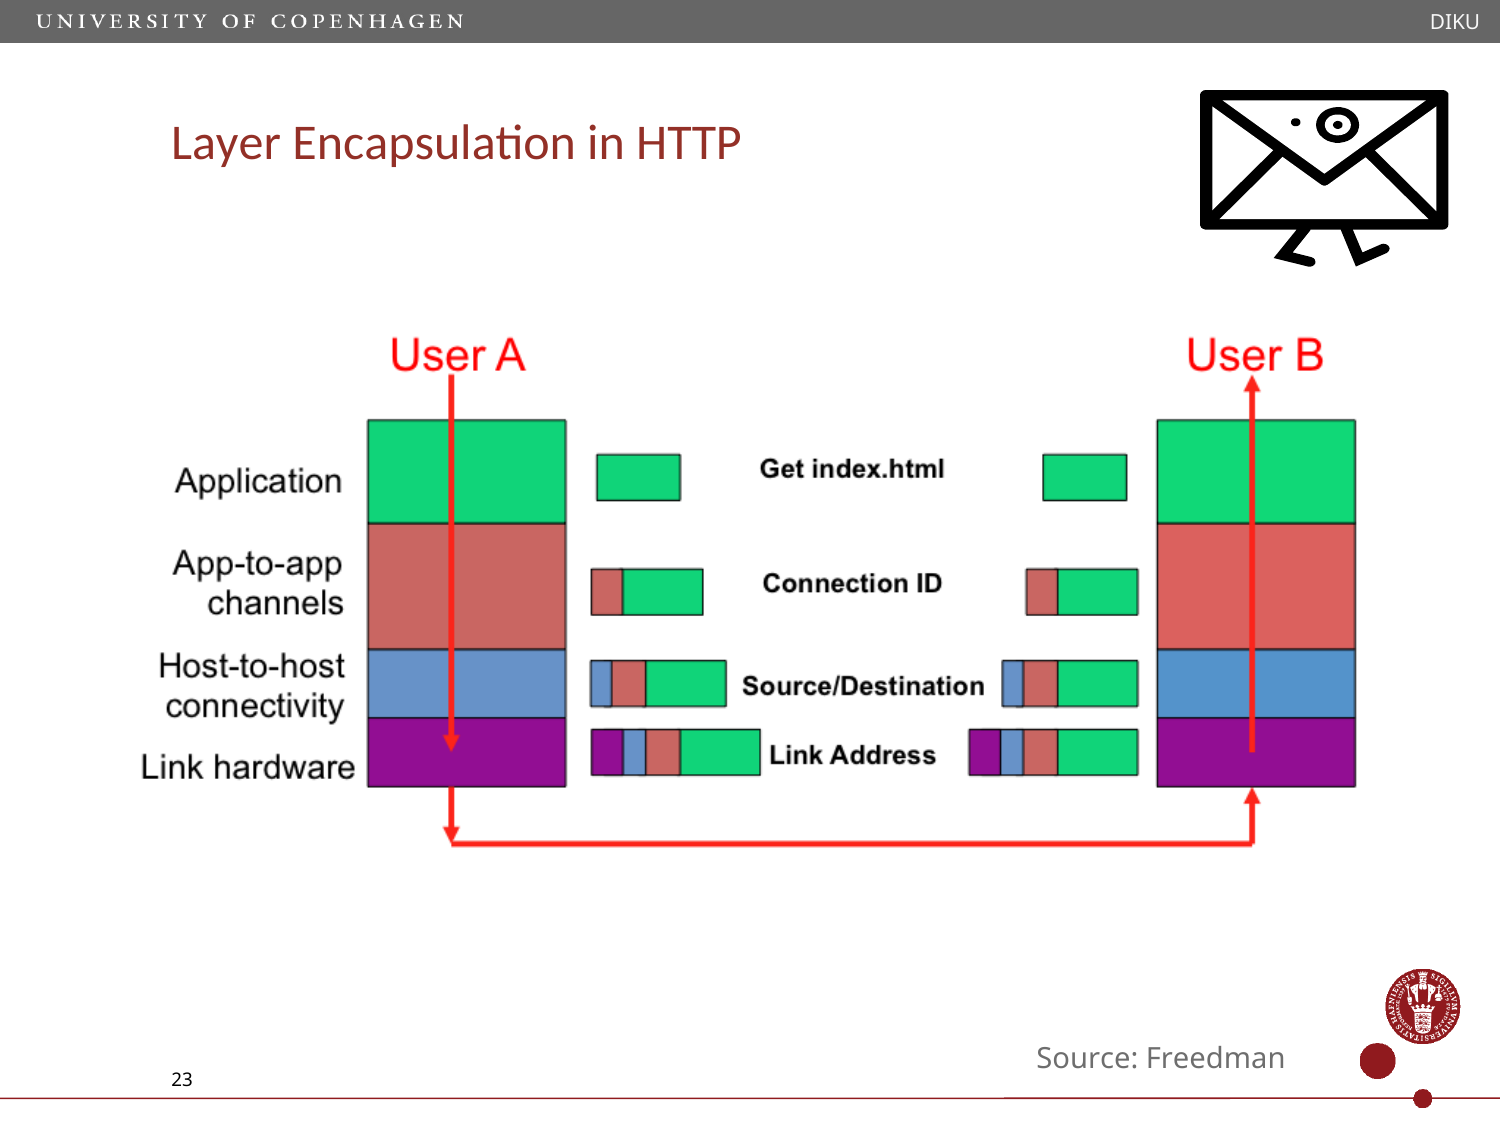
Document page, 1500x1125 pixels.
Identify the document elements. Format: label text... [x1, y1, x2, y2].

picture [1200, 90, 1449, 268]
text_box DIKU [469, 0, 1495, 43]
picture [123, 318, 1377, 870]
picture [0, 910, 1500, 1122]
text_box Layer Encapsulation in HTTP [171, 75, 1329, 171]
text_box Source: Freedman [1021, 1031, 1341, 1083]
text_box <number> [171, 1067, 522, 1092]
